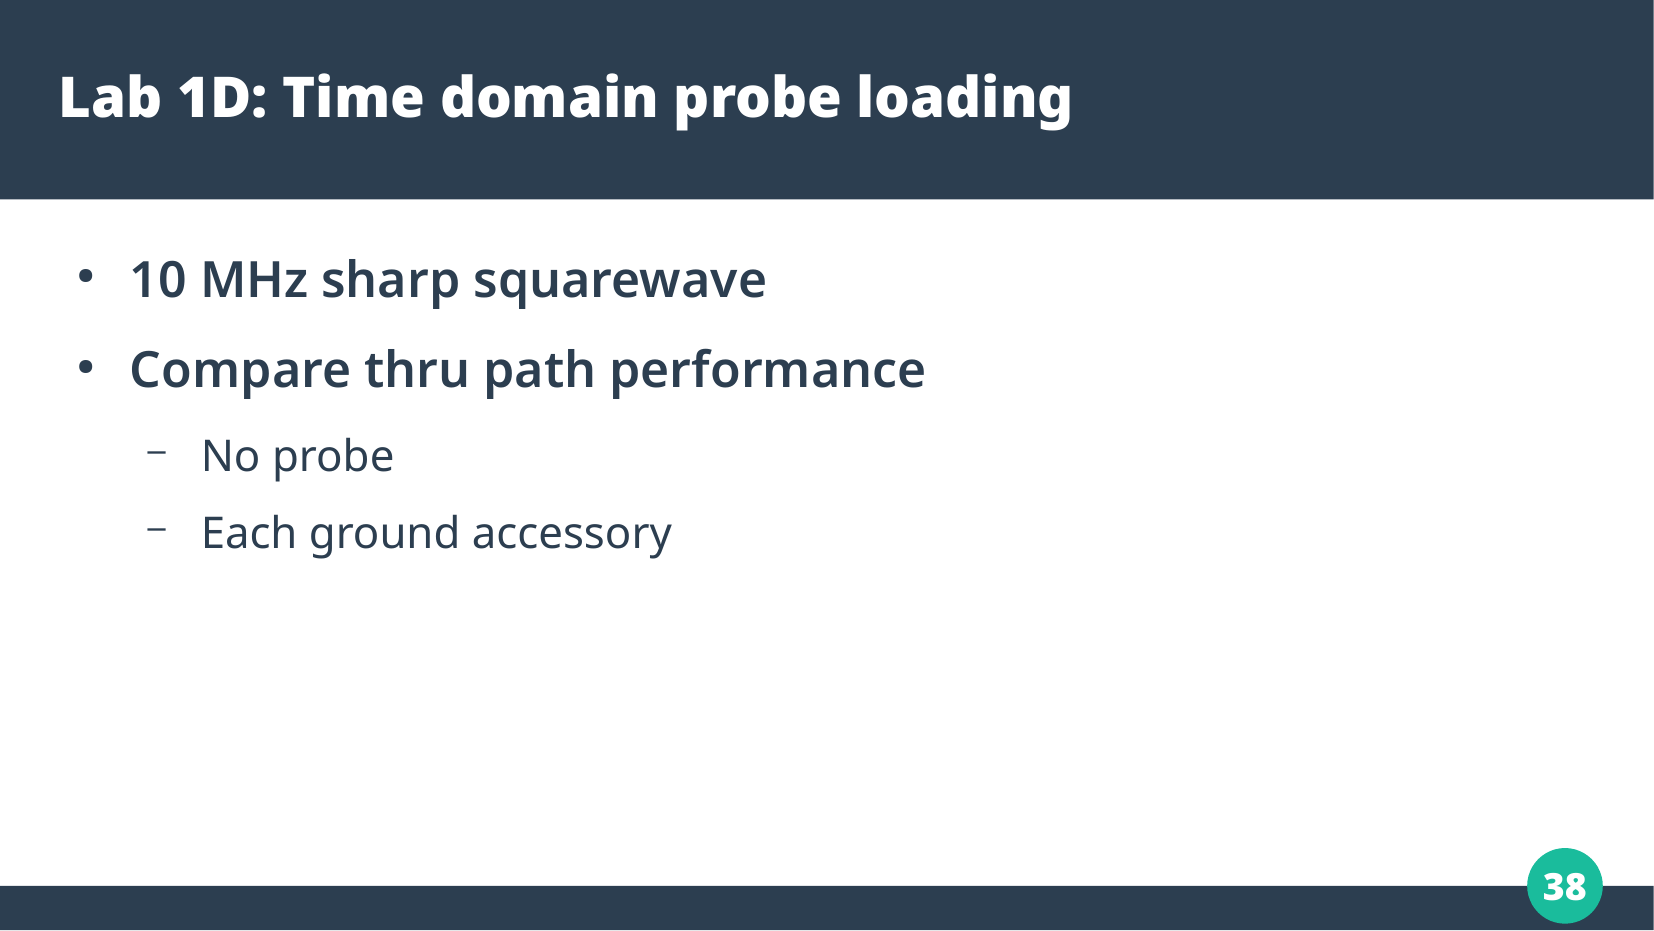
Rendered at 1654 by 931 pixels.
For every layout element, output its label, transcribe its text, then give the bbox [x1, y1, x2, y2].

title Lab 1D: Time domain probe loading [59, 37, 1595, 155]
list 10 MHz sharp squarewave Compare thru path performance No probe Each ground accessory [59, 243, 1595, 864]
